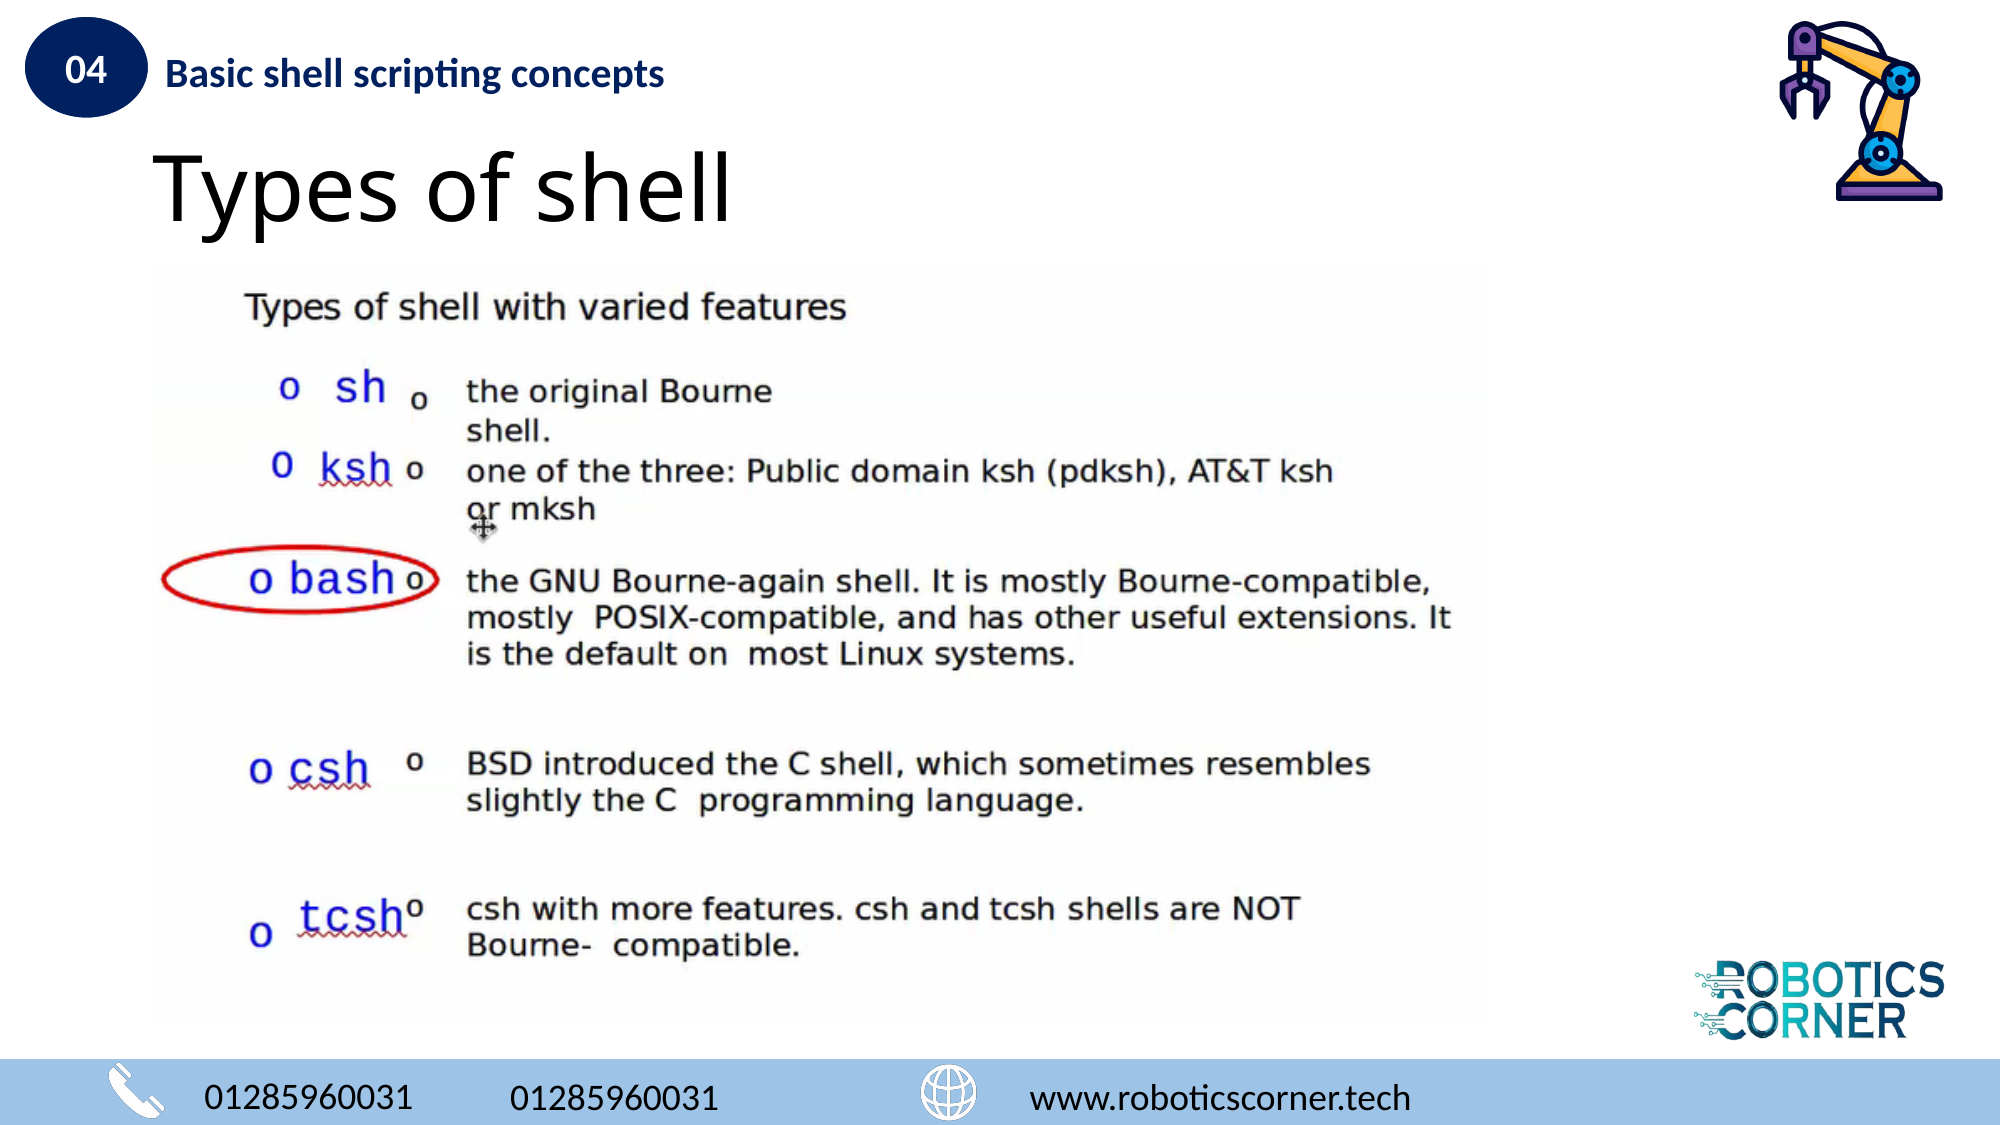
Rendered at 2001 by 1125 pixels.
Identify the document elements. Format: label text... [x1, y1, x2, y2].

picture [1771, 21, 1951, 201]
text_box Basic shell scripting concepts [150, 38, 705, 154]
text_box www.roboticscorner.tech [1014, 1065, 1546, 1125]
title Types of shell [137, 82, 1863, 300]
text_box [0, 1059, 915, 1125]
text_box 04 [22, 14, 150, 121]
picture [915, 1059, 981, 1125]
picture [1680, 859, 1953, 1125]
picture [103, 1057, 170, 1124]
text_box 01285960031 [495, 1064, 827, 1125]
picture [152, 267, 1490, 1024]
text_box [1953, 1059, 2000, 1125]
text_box 01285960031 [189, 1064, 495, 1125]
text_box [981, 1059, 1680, 1125]
